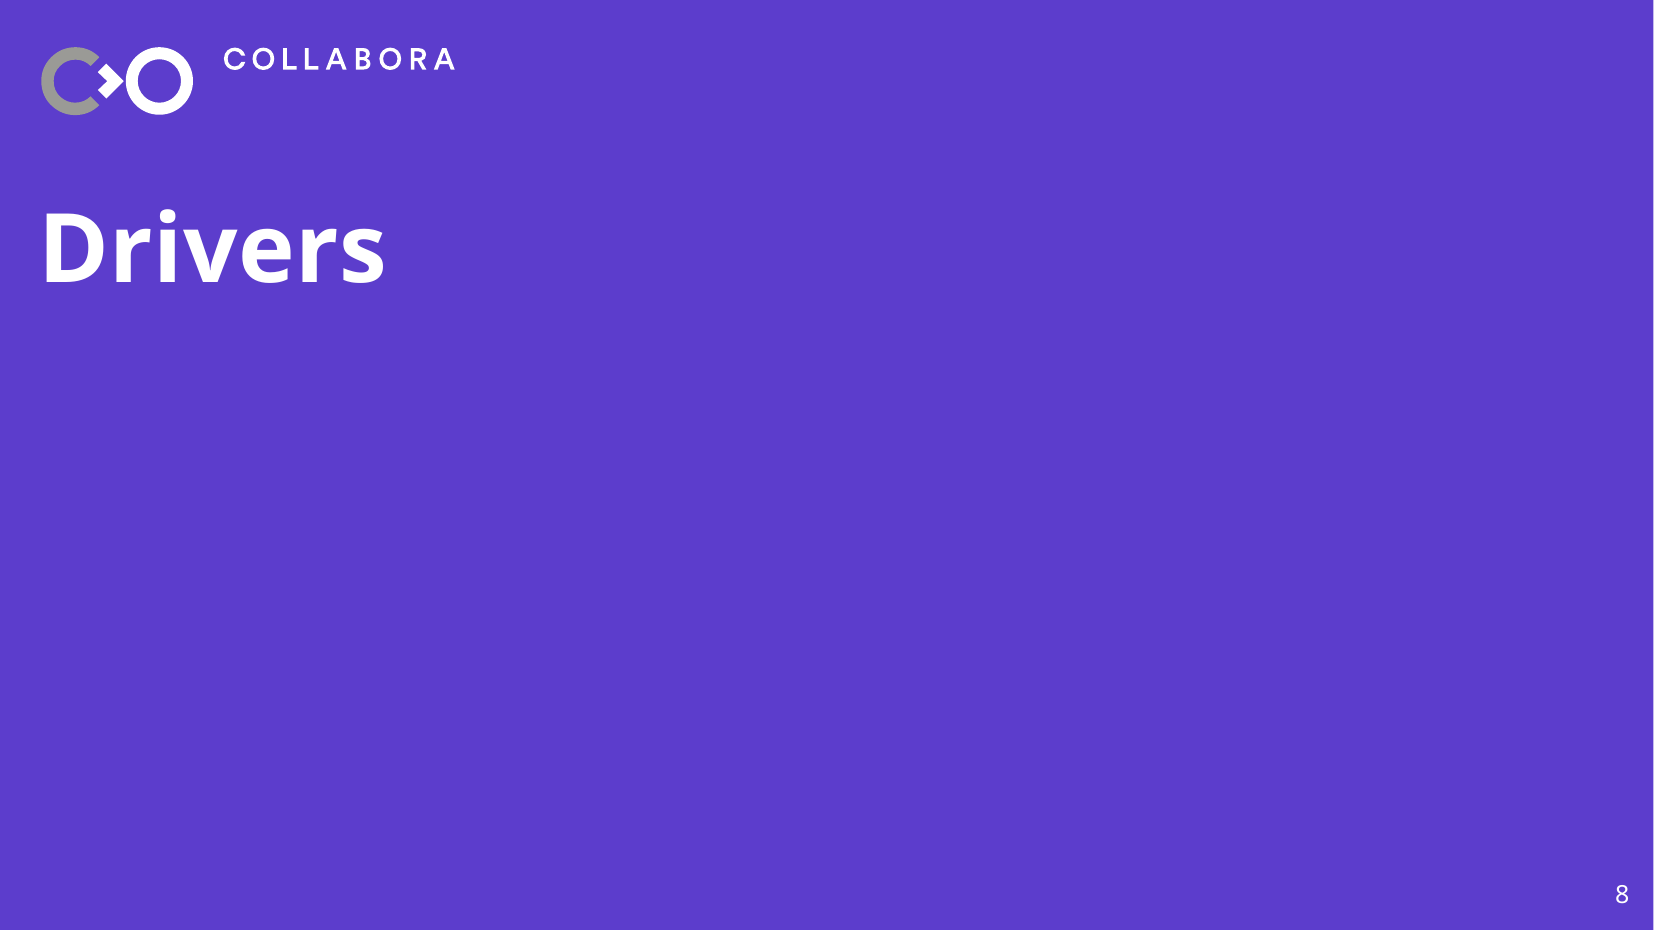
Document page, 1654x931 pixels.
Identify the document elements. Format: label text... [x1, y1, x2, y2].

title Drivers [38, 186, 1615, 243]
